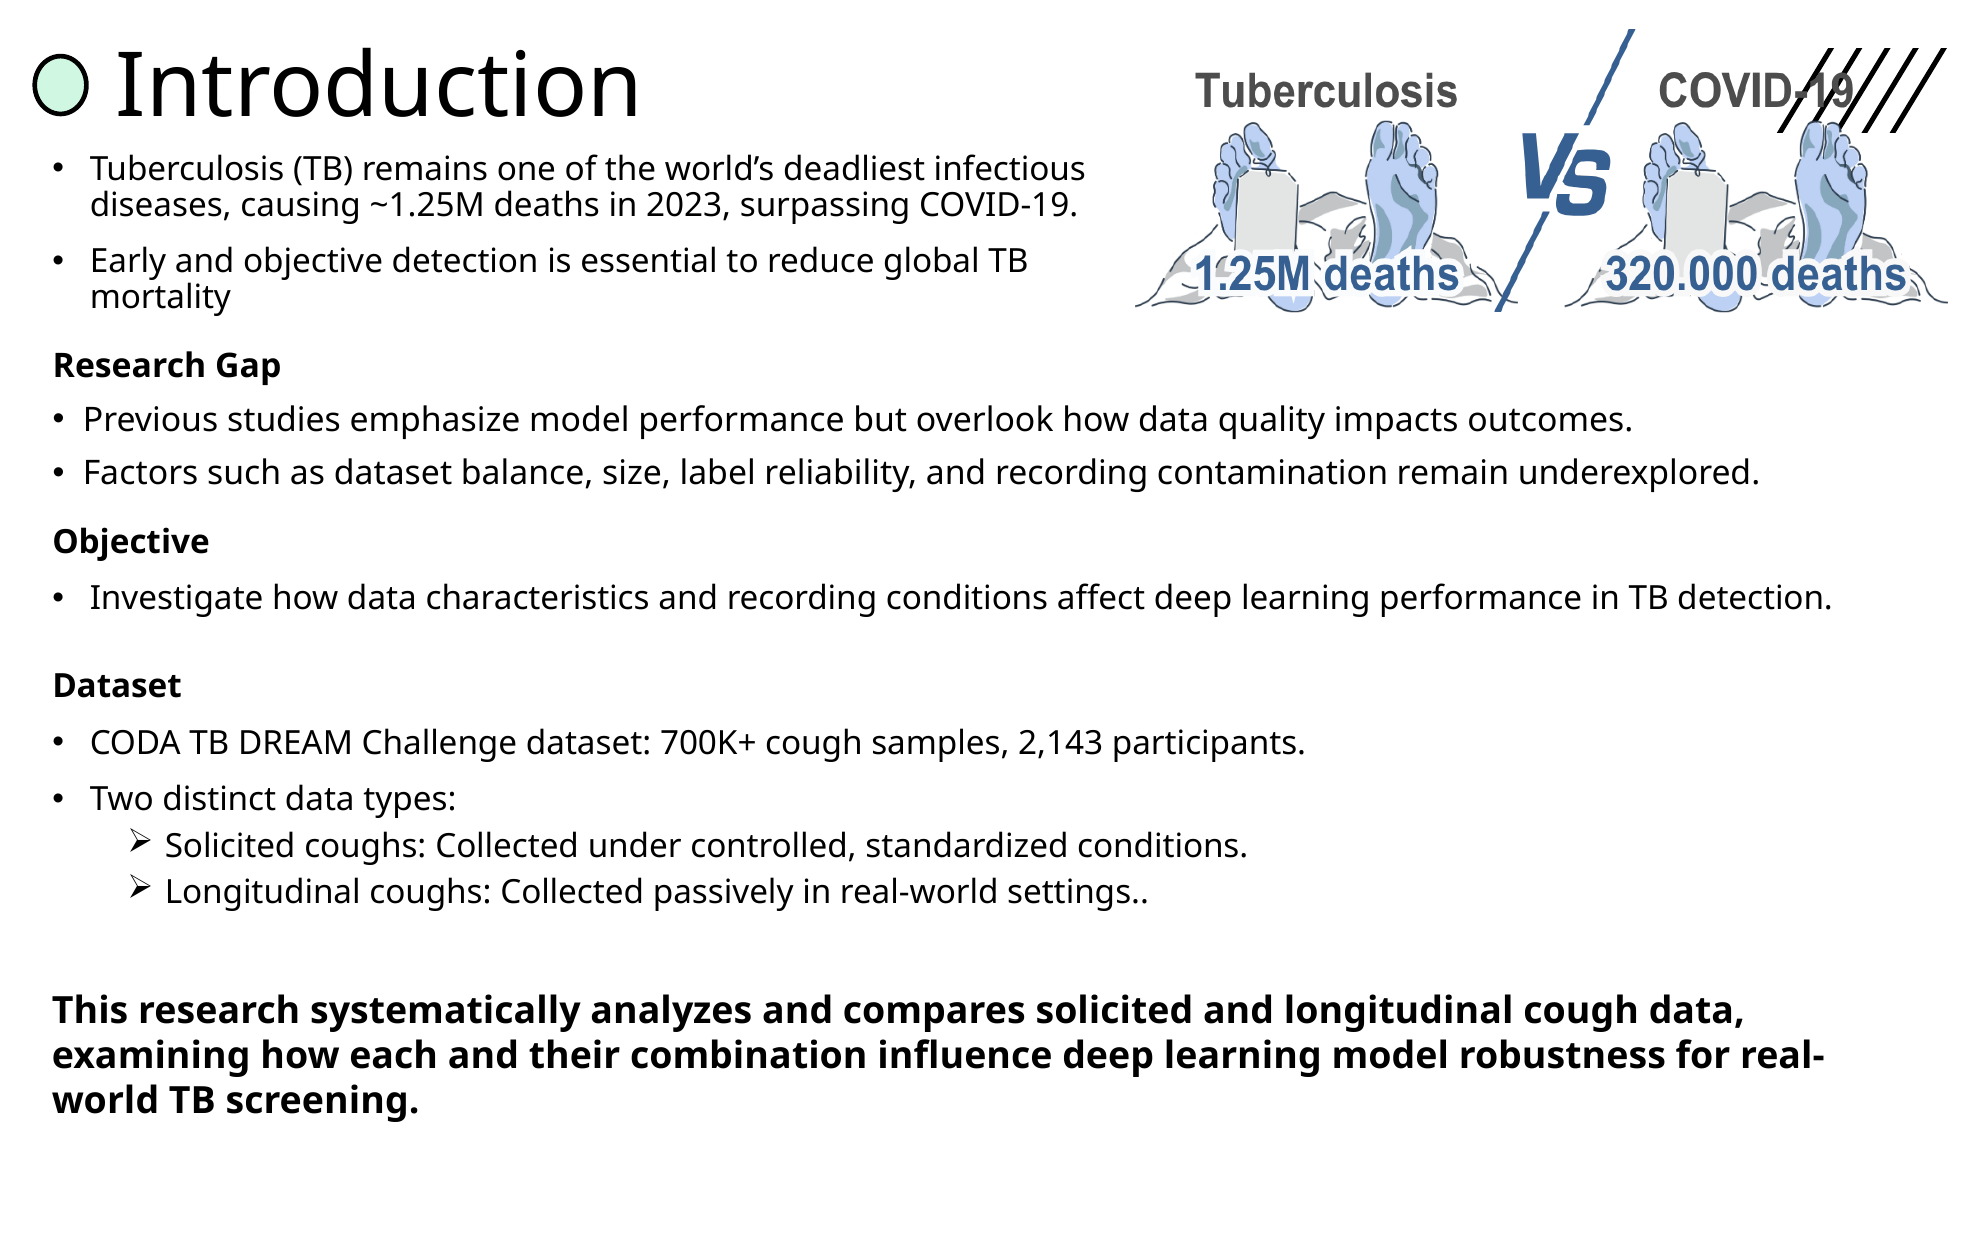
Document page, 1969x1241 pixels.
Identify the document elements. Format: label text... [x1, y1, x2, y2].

text_box This research systematically analyzes and compares solicited and longitudinal cough data, examining how each and their combination influence deep learning model robustness for real-world TB screening. [37, 978, 1946, 1129]
picture [1095, 29, 1969, 322]
text_box Dataset CODA TB DREAM Challenge dataset: 700K+ cough samples, 2,143 participants. Two distinct data types: Solicited coughs: Collected under controlled, standardized conditions. Longitudinal coughs: Collected passively in real-world settings.. [37, 661, 1946, 978]
text_box Objective Investigate how data characteristics and recording conditions affect deep learning performance in TB detection. [37, 516, 1946, 661]
title Introduction [100, 31, 1095, 144]
list Tuberculosis (TB) remains one of the world’s deadliest infectious diseases, causing ~1.25M deaths in 2023, surpassing COVID-19. Early and objective detection is essential to reduce global TB mortality [37, 144, 1159, 341]
text_box Research Gap Previous studies emphasize model performance but overlook how data quality impacts outcomes. Factors such as dataset balance, size, label reliability, and recording contamination remain underexplored. [37, 341, 1969, 502]
